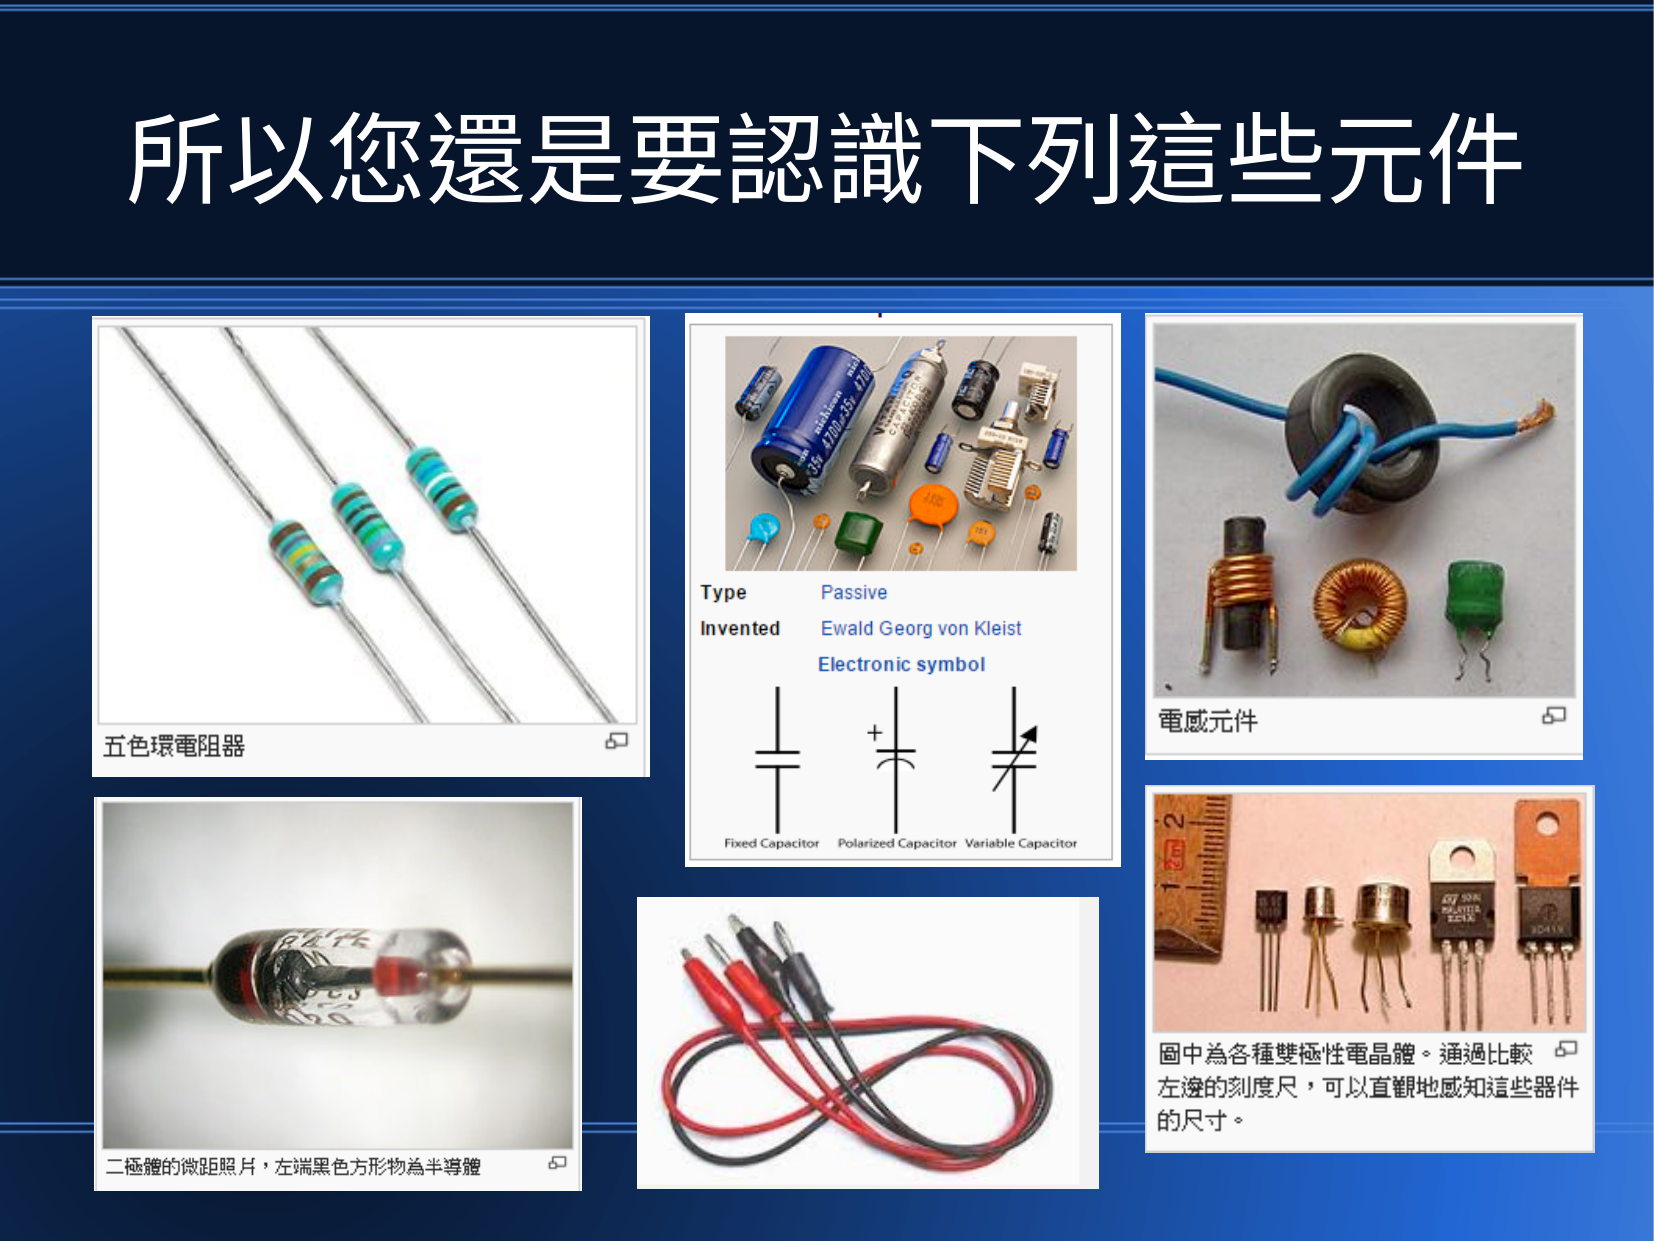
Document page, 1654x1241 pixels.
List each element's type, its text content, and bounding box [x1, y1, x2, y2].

title 所以您還是要認識下列這些元件 [82, 49, 1571, 257]
picture [0, 0, 1654, 1241]
